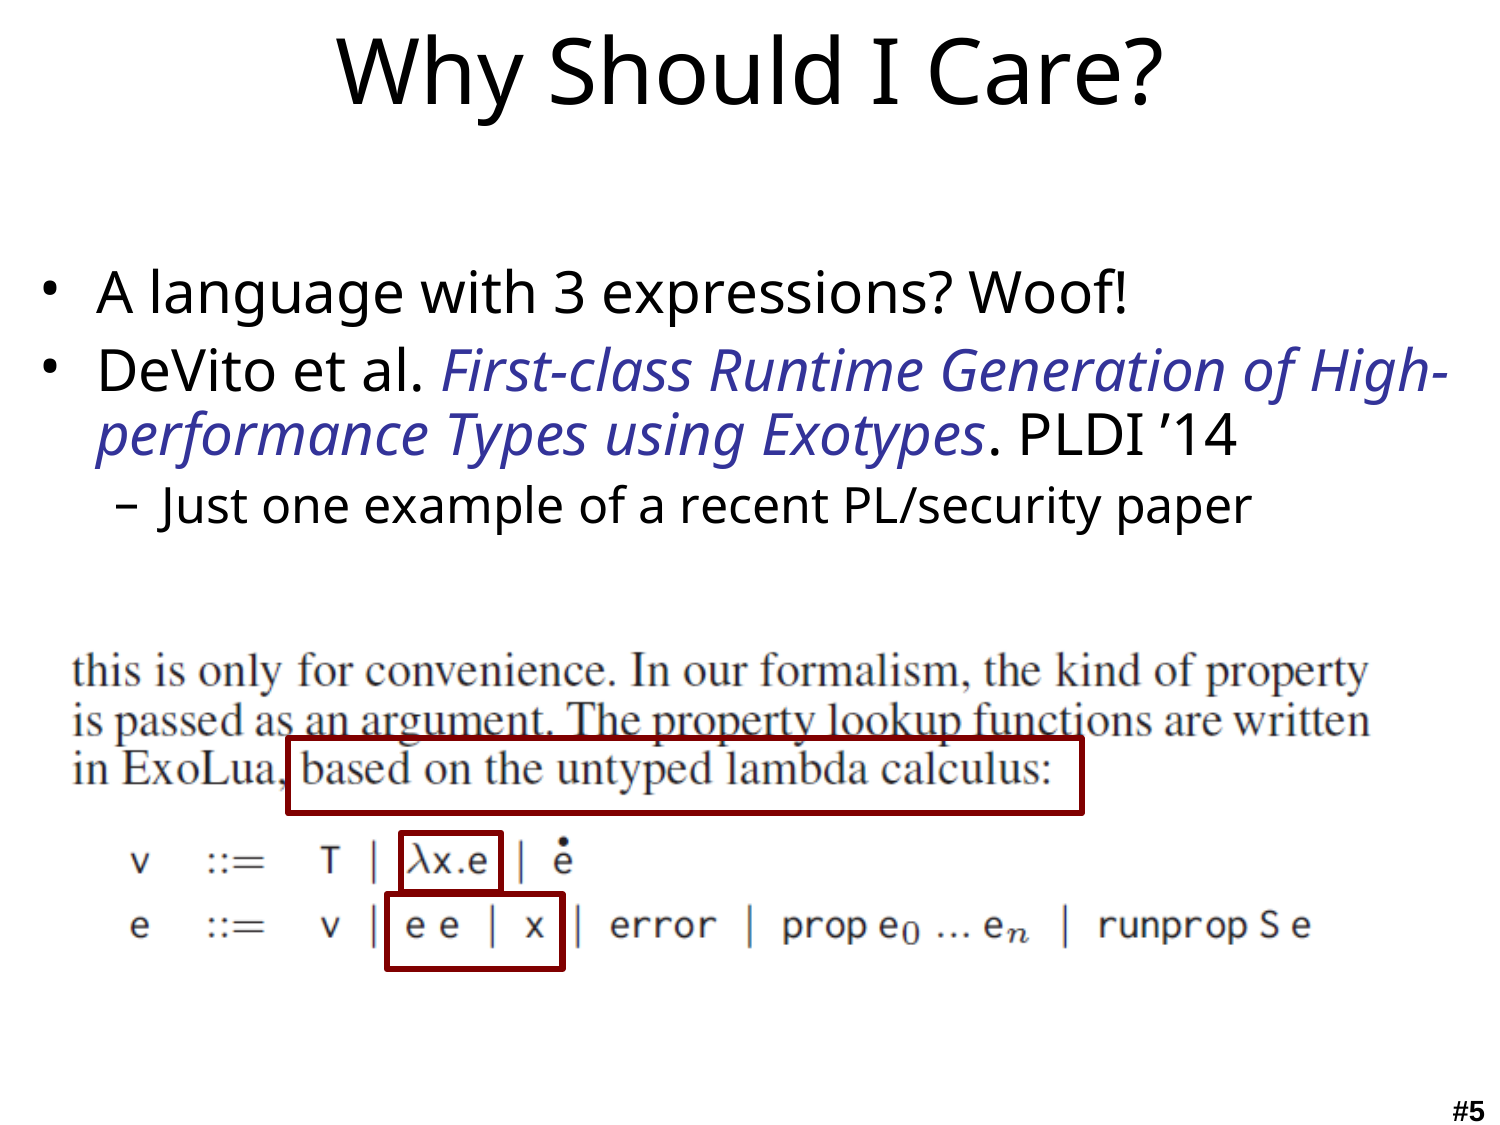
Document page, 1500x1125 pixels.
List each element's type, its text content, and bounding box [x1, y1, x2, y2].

list A language with 3 expressions? Woof! DeVito et al. First-class Runtime Generation of High-performance Types using Exotypes. PLDI ’14 Just one example of a recent PL/security paper [24, 255, 1476, 521]
title Why Should I Care? [24, 0, 1476, 163]
picture [37, 624, 1426, 986]
